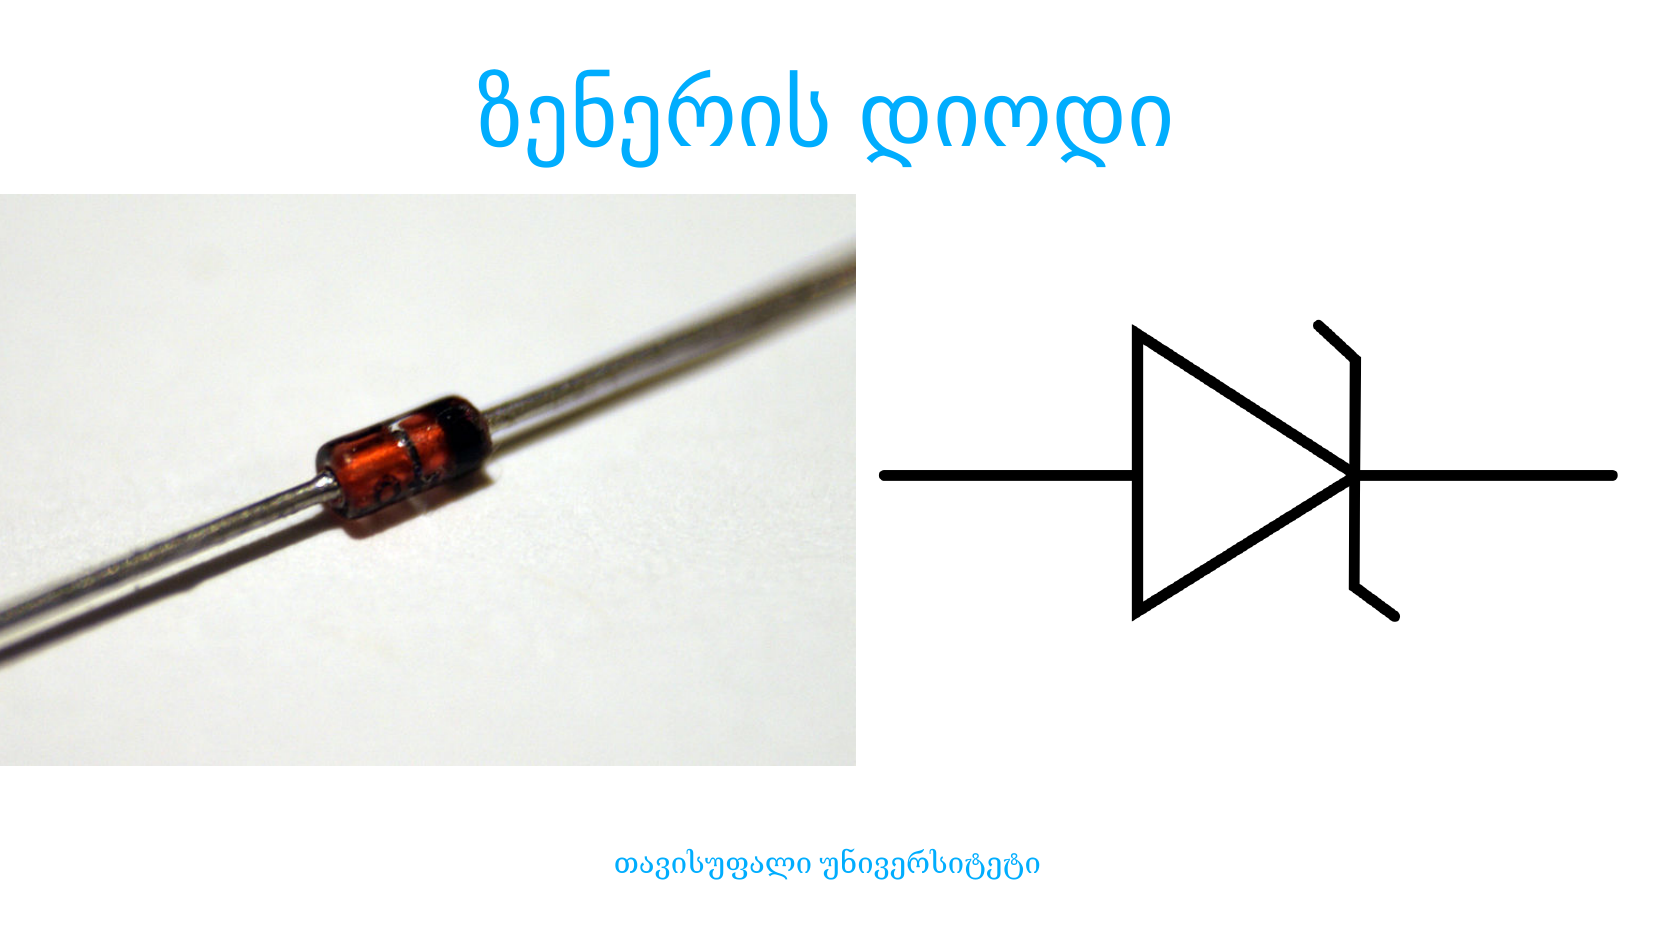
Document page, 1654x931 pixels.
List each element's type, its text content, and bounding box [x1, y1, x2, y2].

picture [0, 194, 856, 766]
title ზენერის დიოდი [82, 37, 1571, 193]
picture [871, 304, 1625, 626]
